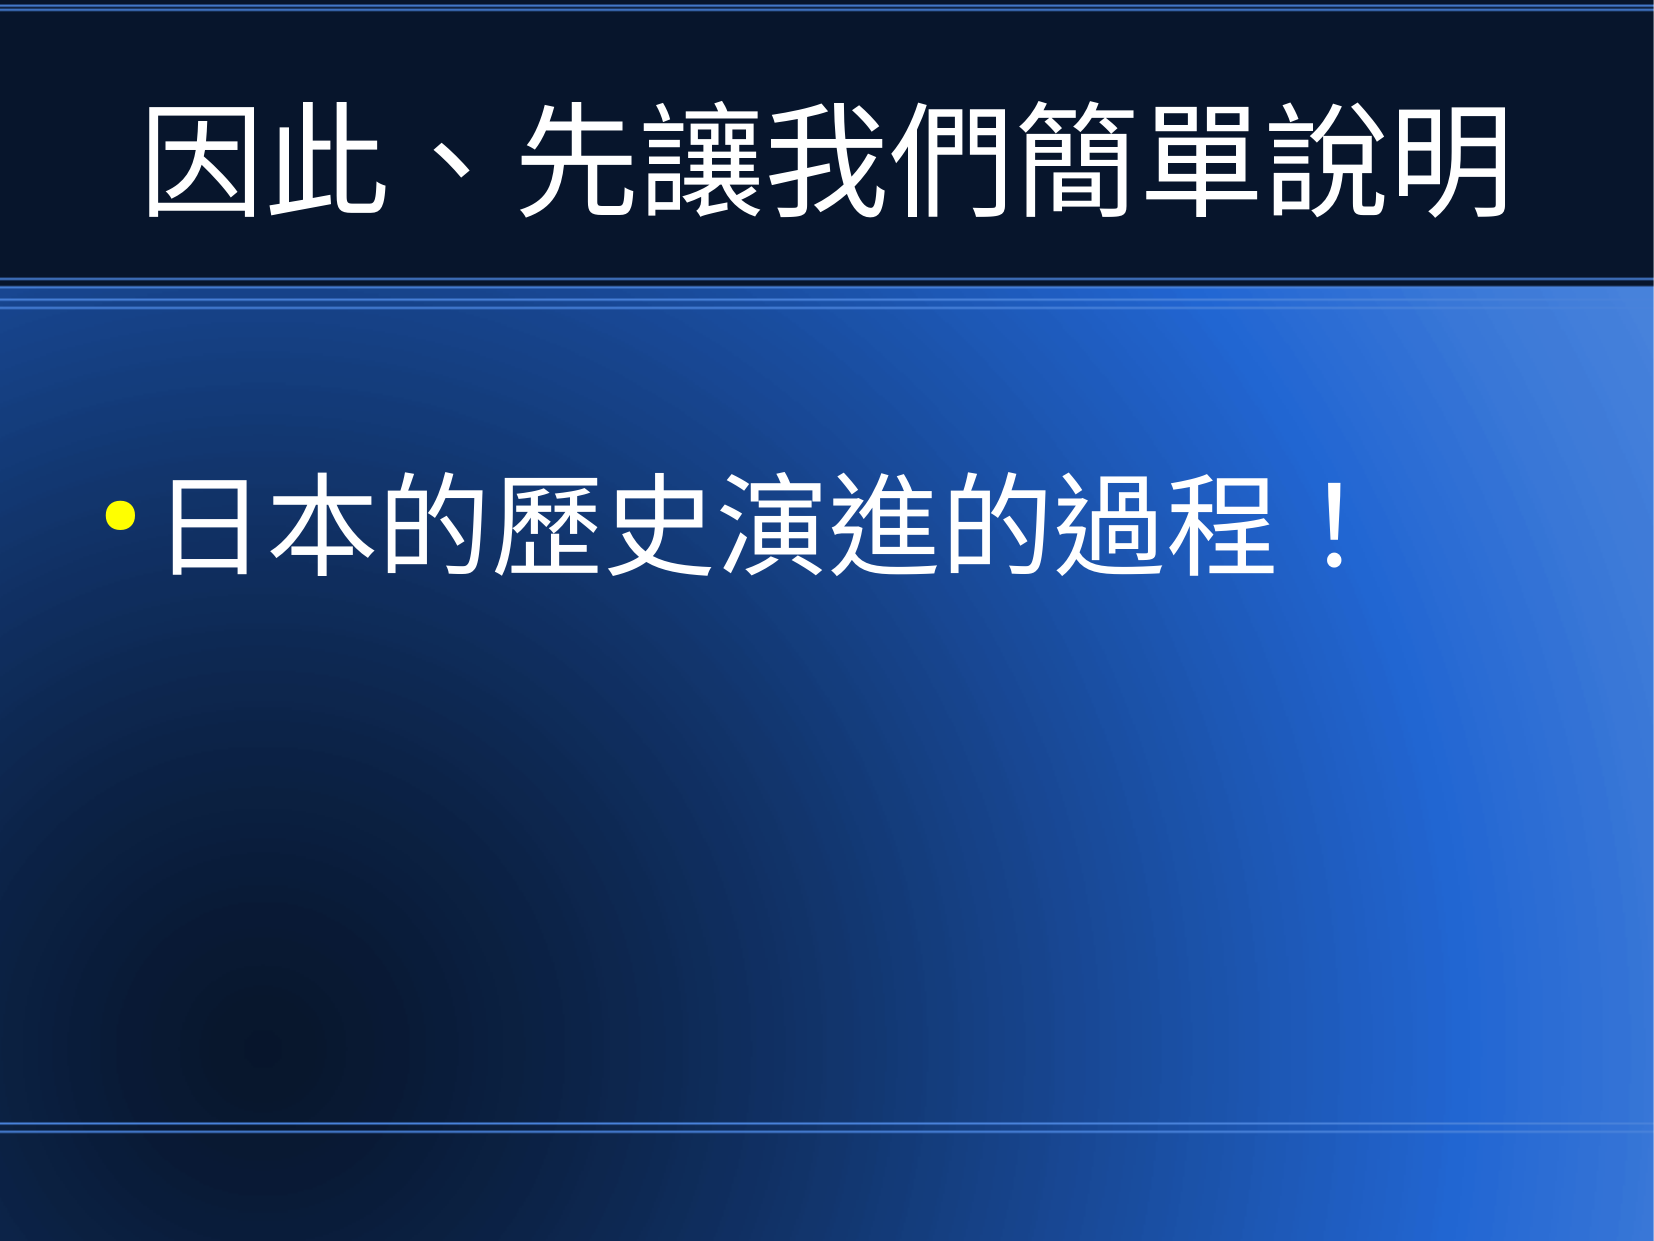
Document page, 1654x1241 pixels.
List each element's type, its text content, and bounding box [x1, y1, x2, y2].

list 日本的歷史演進的過程！ [82, 355, 1571, 1241]
picture [0, 0, 1654, 1241]
title 因此、先讓我們簡單說明 [82, 49, 1571, 257]
